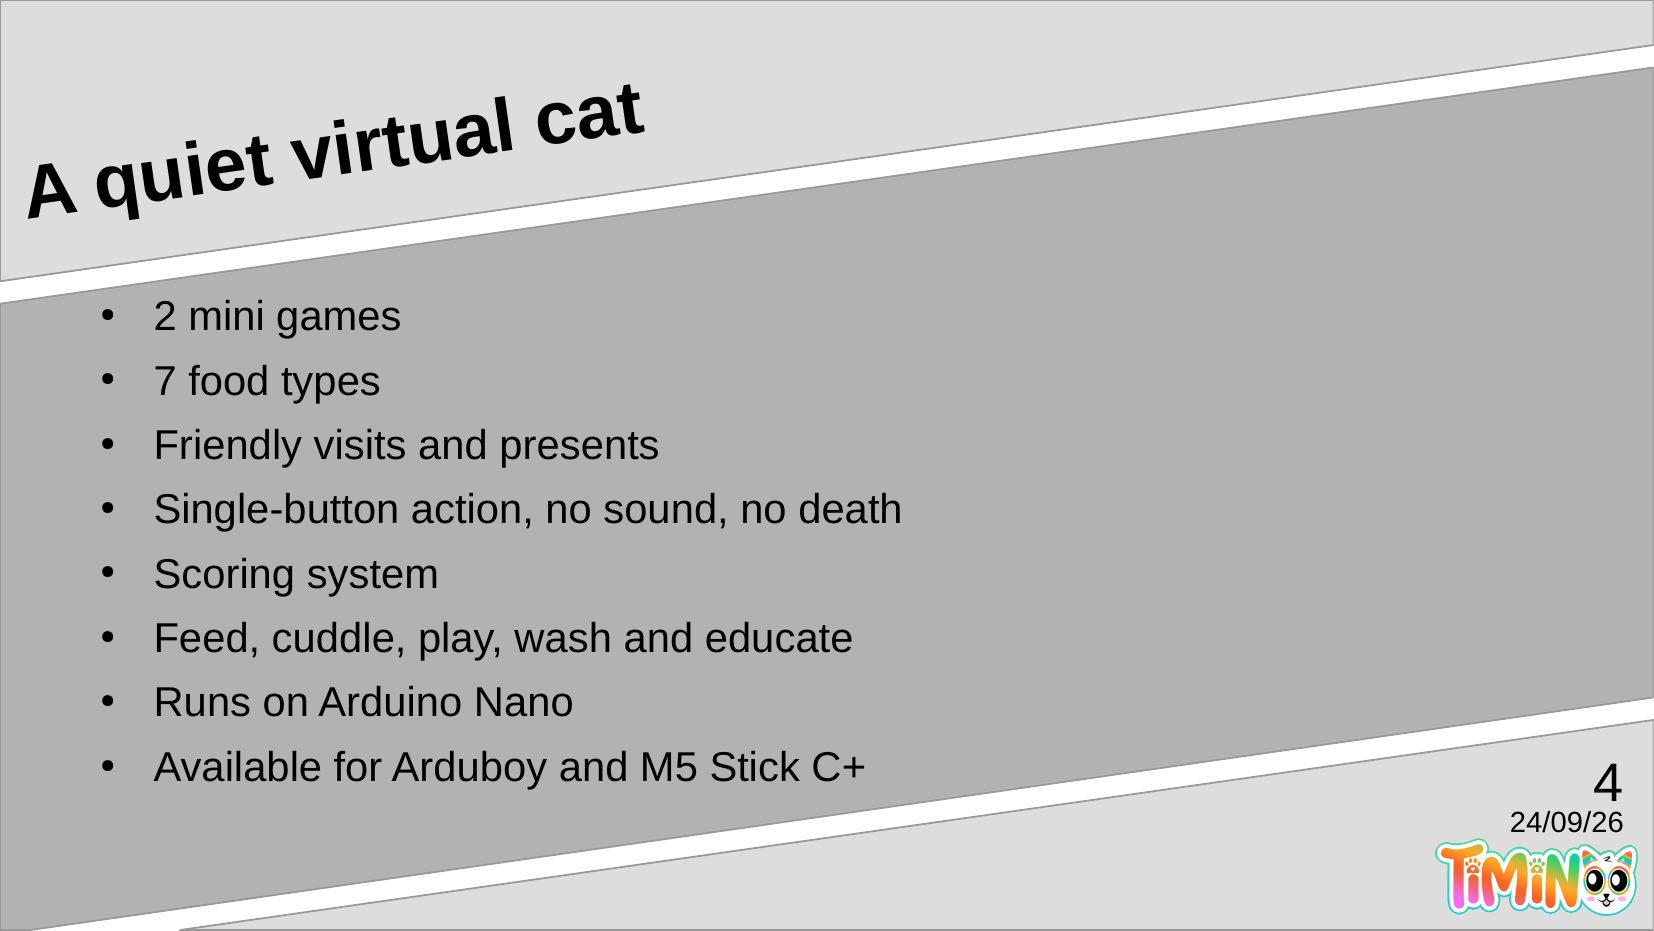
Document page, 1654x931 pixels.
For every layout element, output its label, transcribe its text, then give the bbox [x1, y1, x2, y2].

picture [1435, 838, 1638, 916]
title A quiet virtual cat [11, 0, 1496, 272]
list 2 mini games 7 food types Friendly visits and presents Single-button action, no sound, no death Scoring system Feed, cuddle, play, wash and educate Runs on Arduino Nano Available for Arduboy and M5 Stick C+ [82, 292, 1538, 833]
